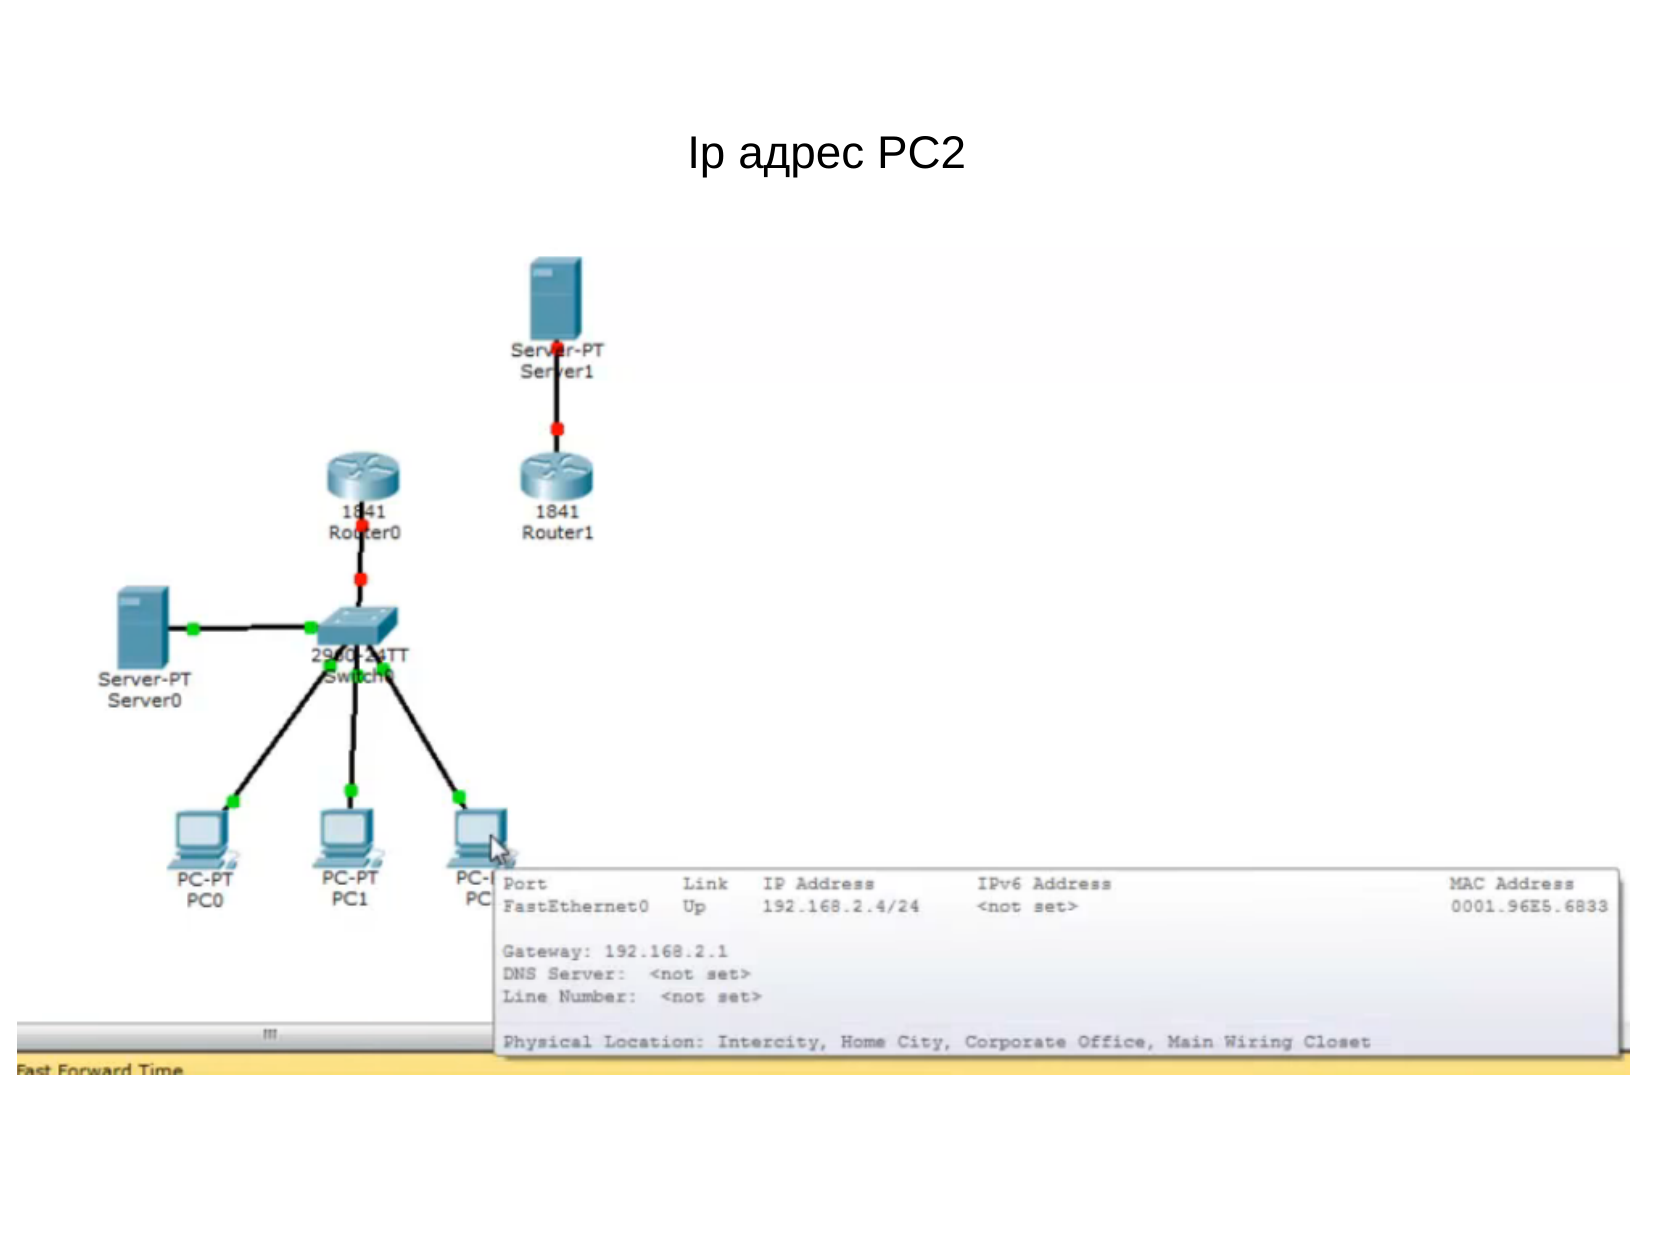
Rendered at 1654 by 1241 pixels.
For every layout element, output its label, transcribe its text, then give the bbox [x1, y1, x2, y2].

title Ip адрес PC2 [82, 49, 1571, 247]
picture [17, 247, 1630, 1075]
